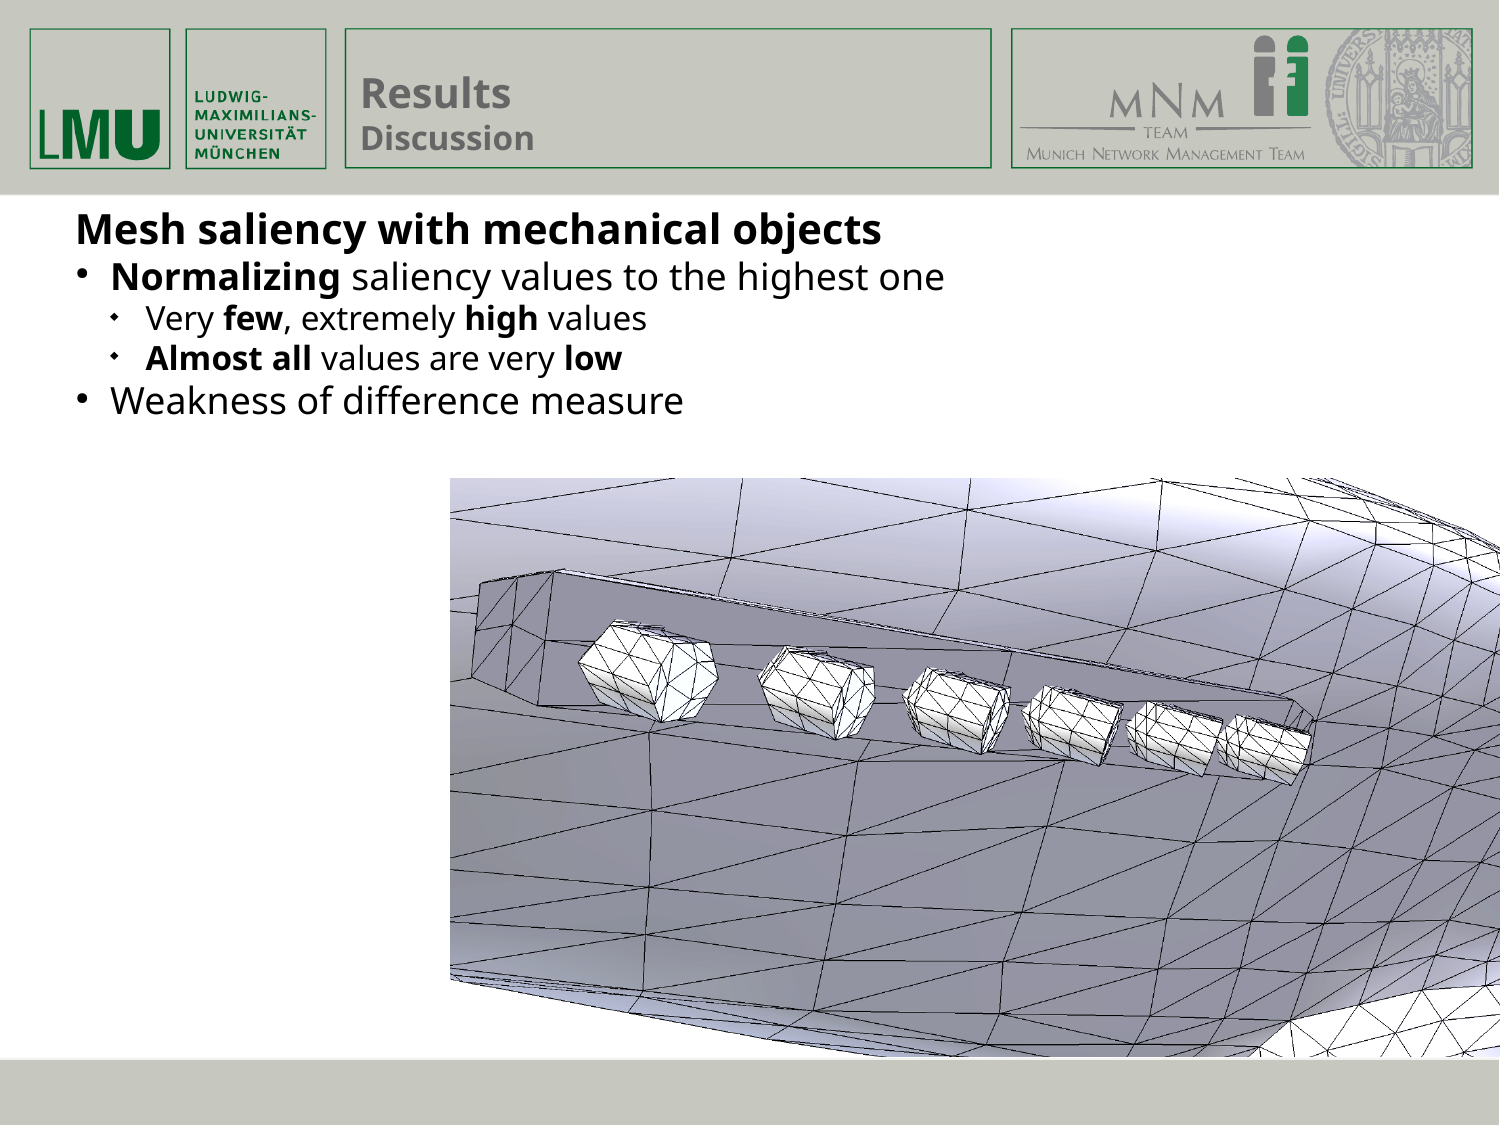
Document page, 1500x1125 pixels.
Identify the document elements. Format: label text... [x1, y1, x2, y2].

picture [0, 1058, 1499, 1125]
picture [0, 0, 1499, 196]
text_box Results Discussion [345, 59, 986, 165]
text_box Mesh saliency with mechanical objects Normalizing saliency values to the highest one Very few, extremely high values Almost all values are very low Weakness of difference measure [60, 195, 1486, 465]
picture [450, 478, 1500, 1057]
